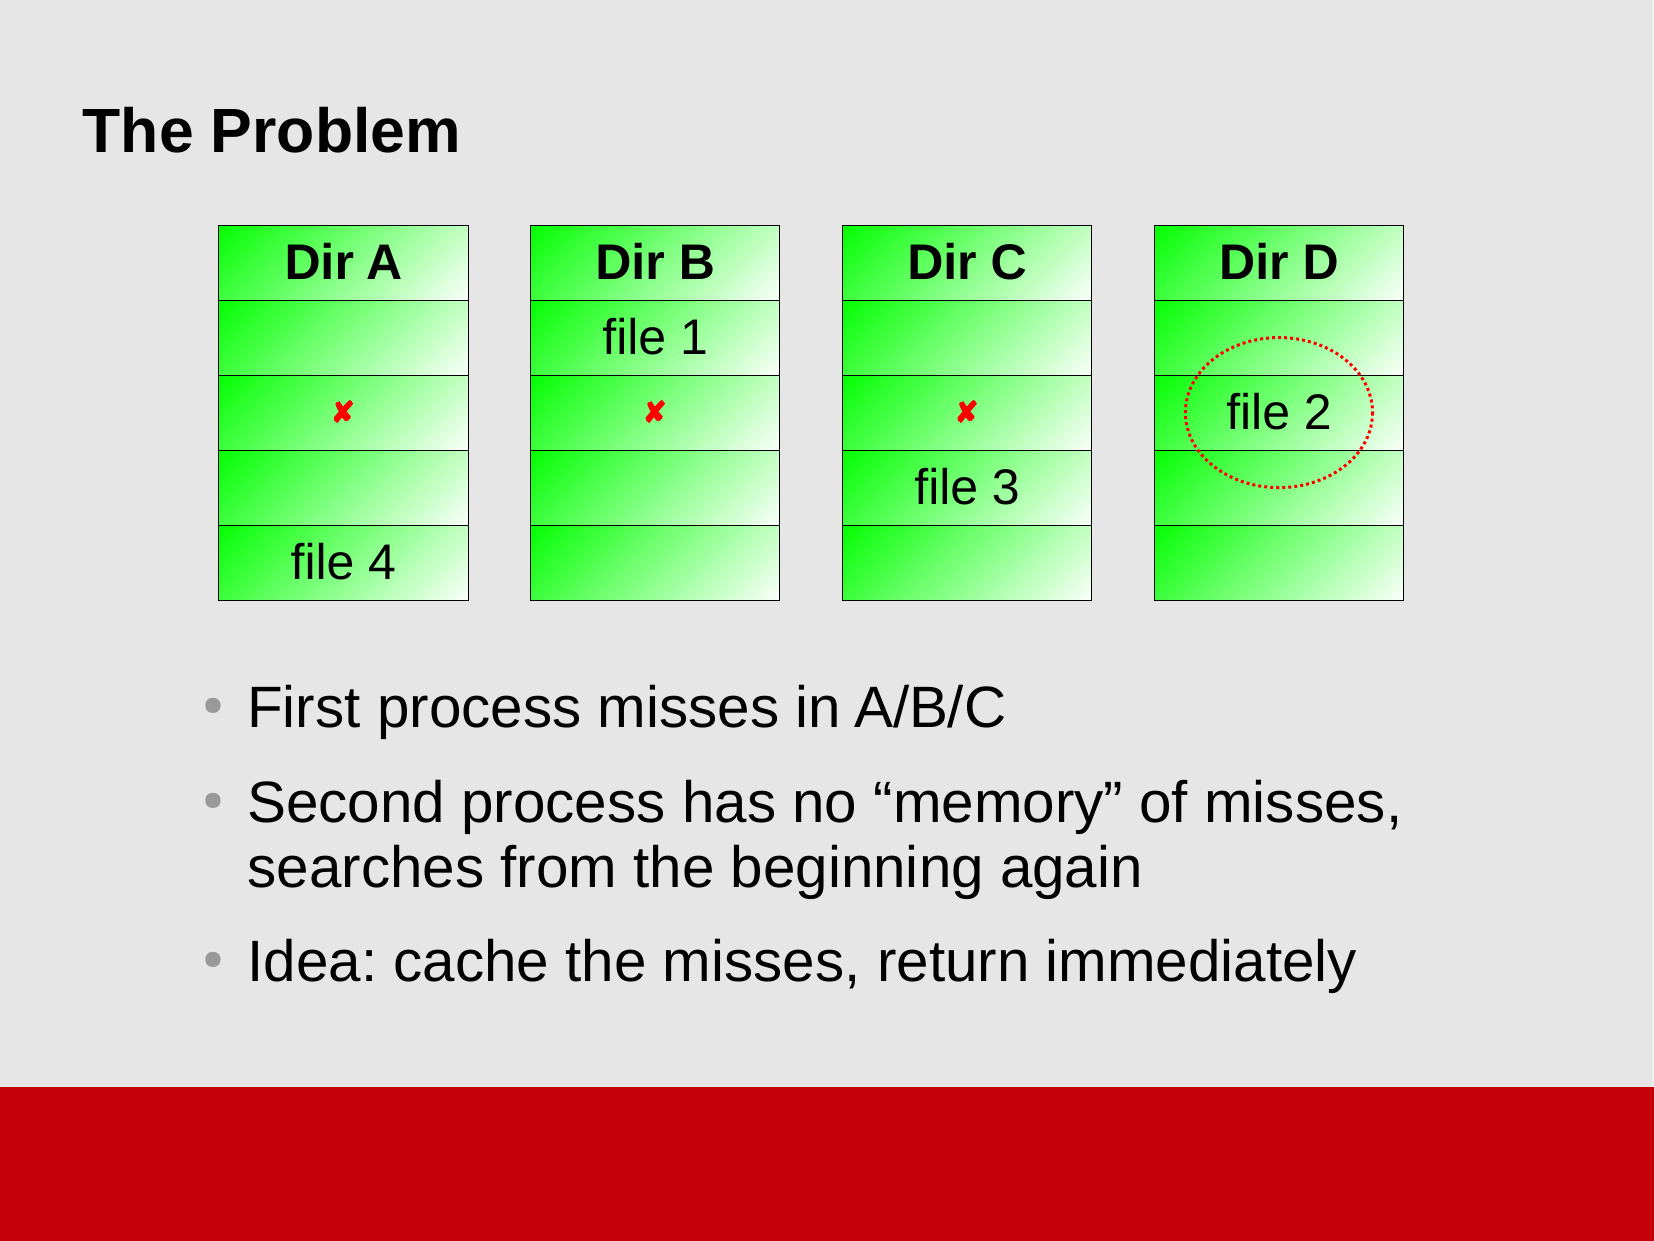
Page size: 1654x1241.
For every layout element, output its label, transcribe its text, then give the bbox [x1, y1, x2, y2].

text_box [218, 450, 469, 525]
text_box 8 [218, 375, 469, 450]
text_box 8 [842, 375, 1092, 450]
text_box Dir C [842, 225, 1092, 300]
text_box file 1 [530, 300, 780, 375]
text_box [842, 525, 1092, 601]
text_box Dir D [1154, 225, 1404, 300]
text_box file 4 [218, 525, 469, 601]
text_box Dir B [530, 225, 780, 300]
text_box 8 [530, 375, 780, 450]
list First process misses in A/B/C Second process has no “memory” of misses, searches from the beginning again Idea: cache the misses, return immediately [187, 675, 1426, 1013]
text_box [842, 300, 1092, 375]
text_box [1154, 450, 1404, 601]
text_box Dir A [218, 225, 469, 300]
text_box [530, 450, 780, 601]
title The Problem [82, 37, 1571, 226]
text_box file 2 [1154, 375, 1404, 450]
text_box [218, 300, 469, 375]
text_box [1154, 300, 1404, 375]
text_box file 3 [842, 450, 1092, 525]
